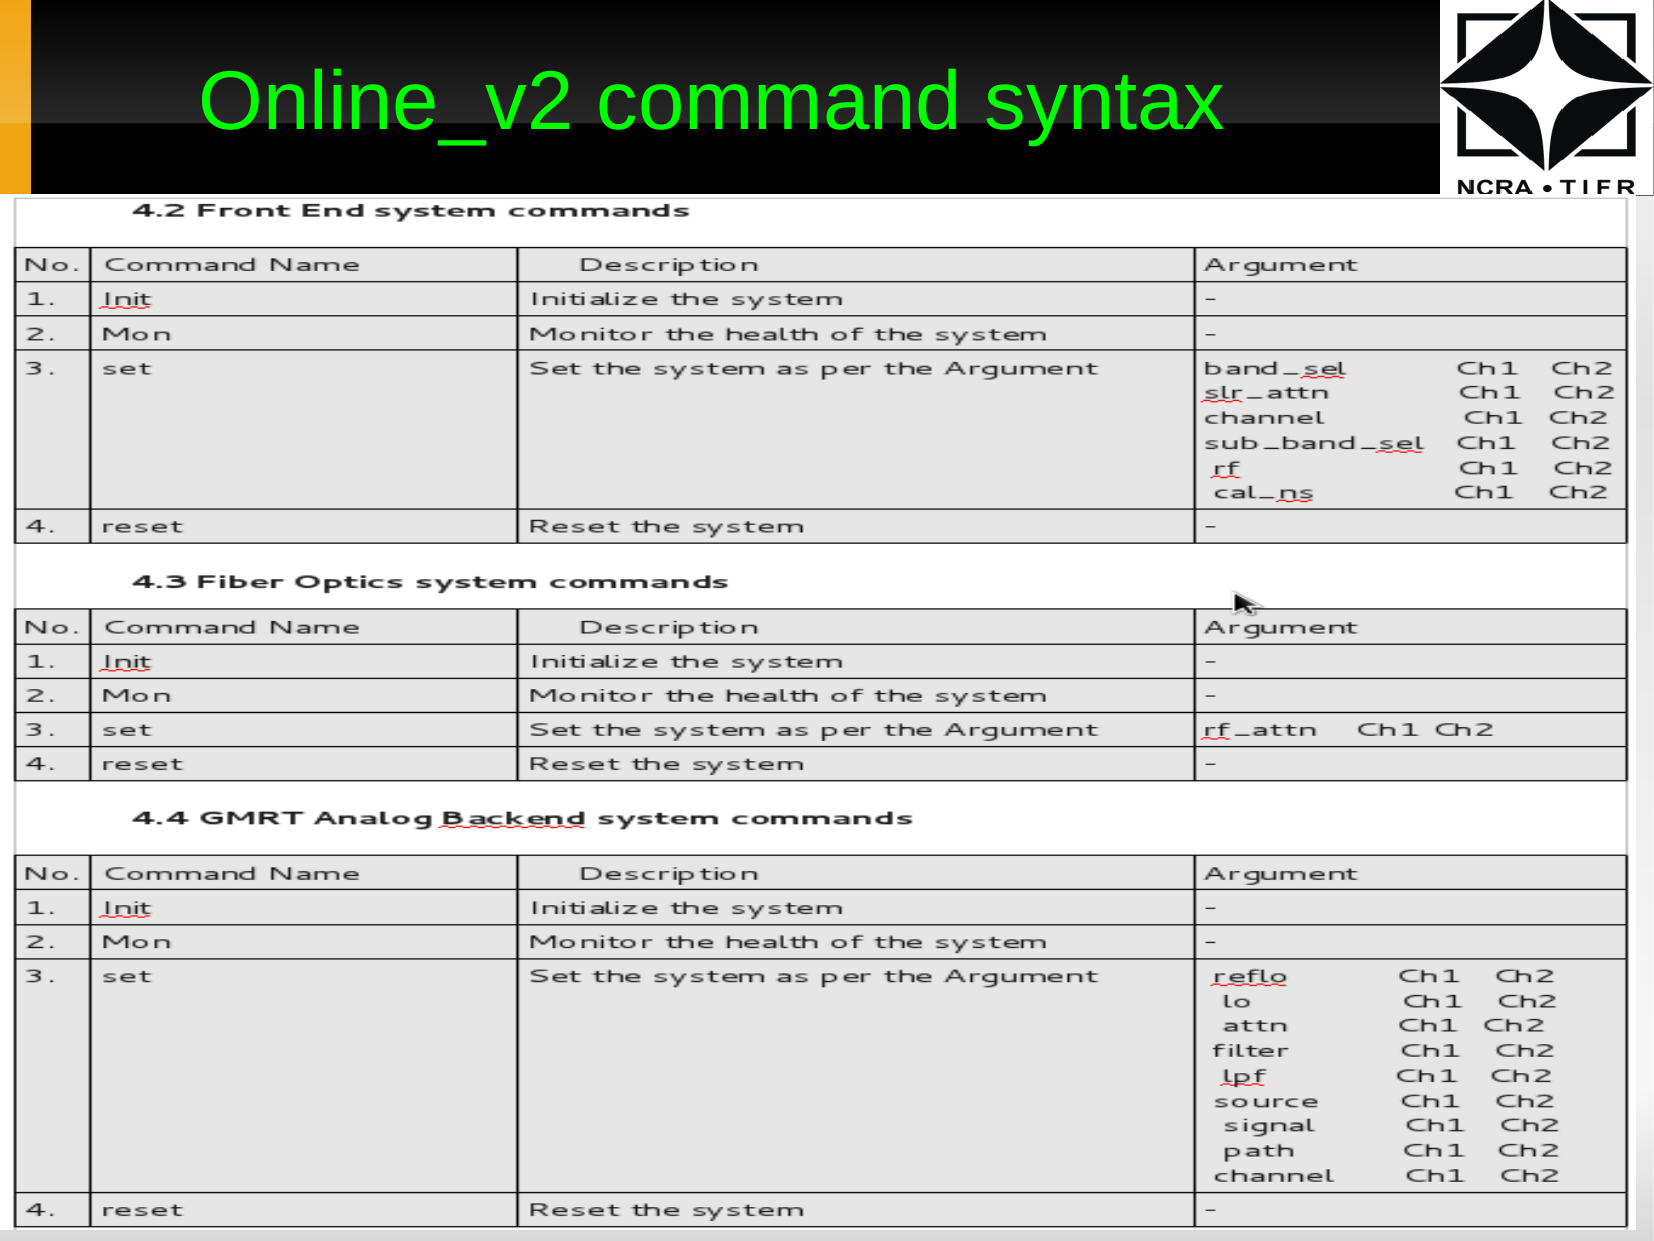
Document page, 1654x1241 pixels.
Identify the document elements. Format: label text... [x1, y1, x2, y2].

picture [0, 0, 1654, 1241]
text_box Online_v2 command syntax [0, 46, 1426, 155]
